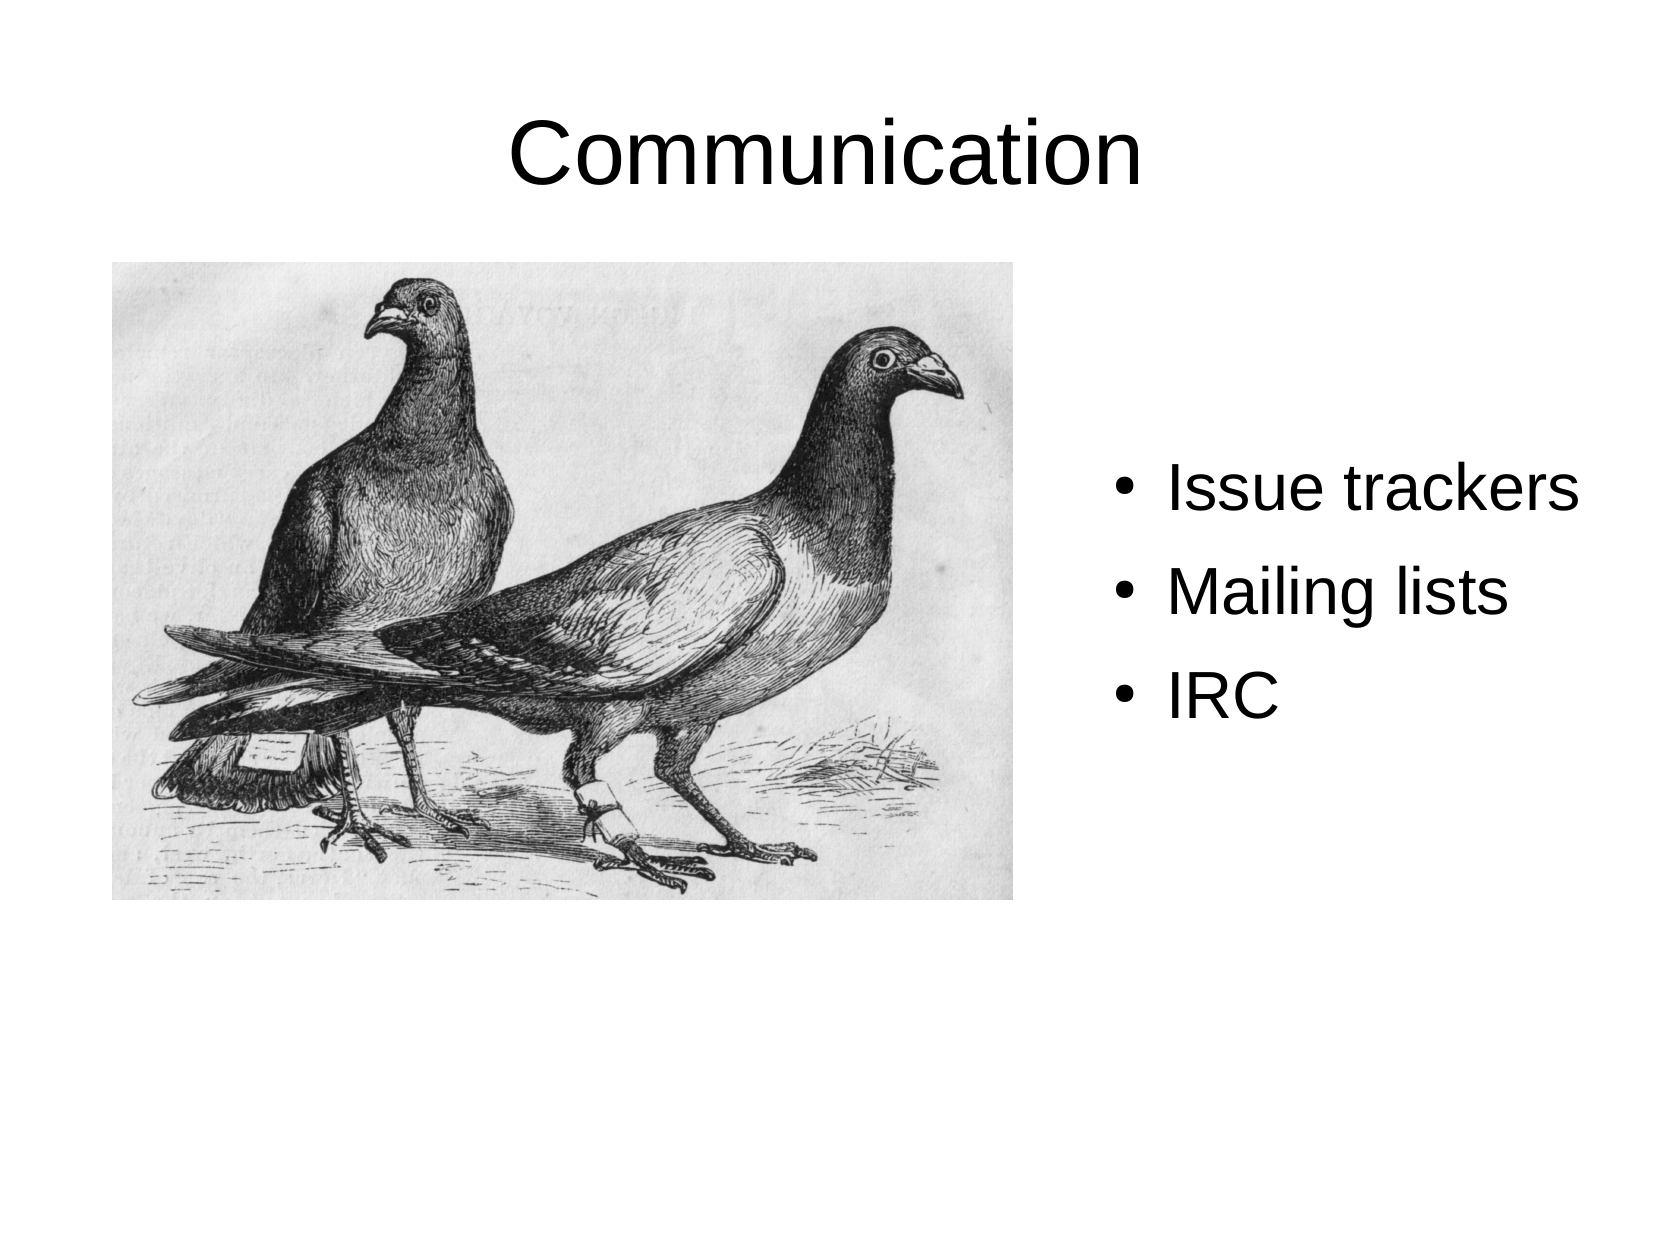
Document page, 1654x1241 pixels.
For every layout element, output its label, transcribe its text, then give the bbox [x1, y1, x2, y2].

title Communication [82, 49, 1571, 257]
list Issue trackers Mailing lists IRC [1095, 450, 1613, 1006]
picture [112, 262, 1013, 901]
